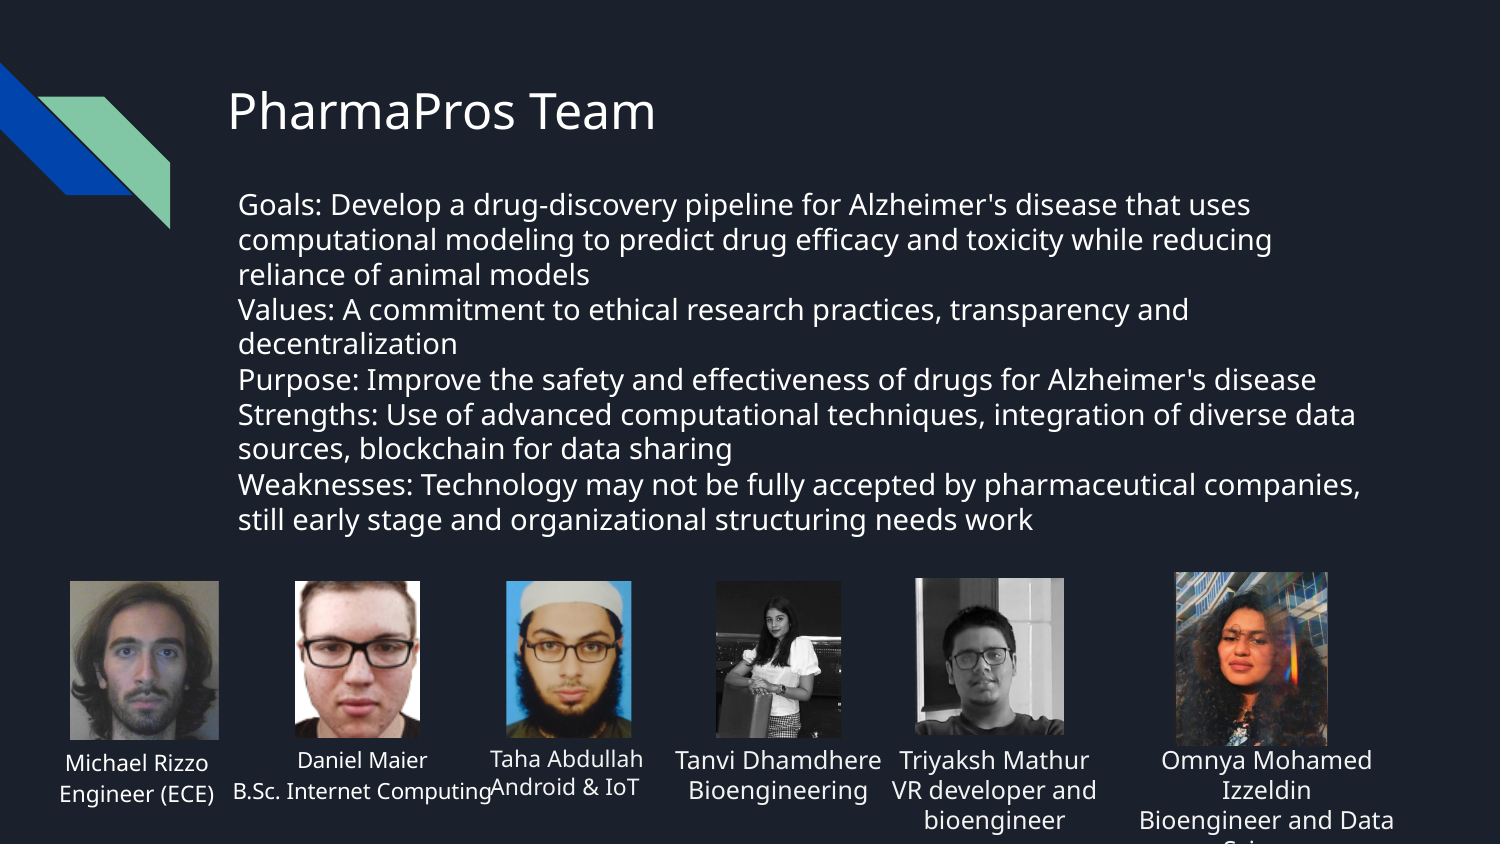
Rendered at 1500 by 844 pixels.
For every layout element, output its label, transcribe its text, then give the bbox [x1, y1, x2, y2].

text_box Goals: Develop a drug-discovery pipeline for Alzheimer's disease that uses computational modeling to predict drug efficacy and toxicity while reducing reliance of animal models Values: A commitment to ethical research practices, transparency and decentralization Purpose: Improve the safety and effectiveness of drugs for Alzheimer's disease Strengths: Use of advanced computational techniques, integration of diverse data sources, blockchain for data sharing Weaknesses: Technology may not be fully accepted by pharmaceutical companies, still early stage and organizational structuring needs work [222, 171, 1378, 551]
list Daniel Maier B.Sc. Internet Computing [216, 727, 509, 844]
text_box Triyaksh Mathur VR developer and bioengineer [862, 729, 1102, 844]
picture [70, 580, 219, 740]
picture [1174, 572, 1328, 748]
list Taha Abdullah Android & IoT [475, 729, 663, 824]
text_box Tanvi Dhamdhere Bioengineering [654, 729, 862, 820]
picture [915, 578, 1064, 735]
picture [506, 581, 632, 738]
picture [716, 581, 842, 738]
picture [295, 581, 421, 738]
title PharmaPros Team [212, 64, 1368, 215]
list Michael Rizzo Engineer (ECE) [23, 729, 216, 824]
text_box Omnya Mohamed Izzeldin Bioengineer and Data Science [1102, 729, 1432, 844]
